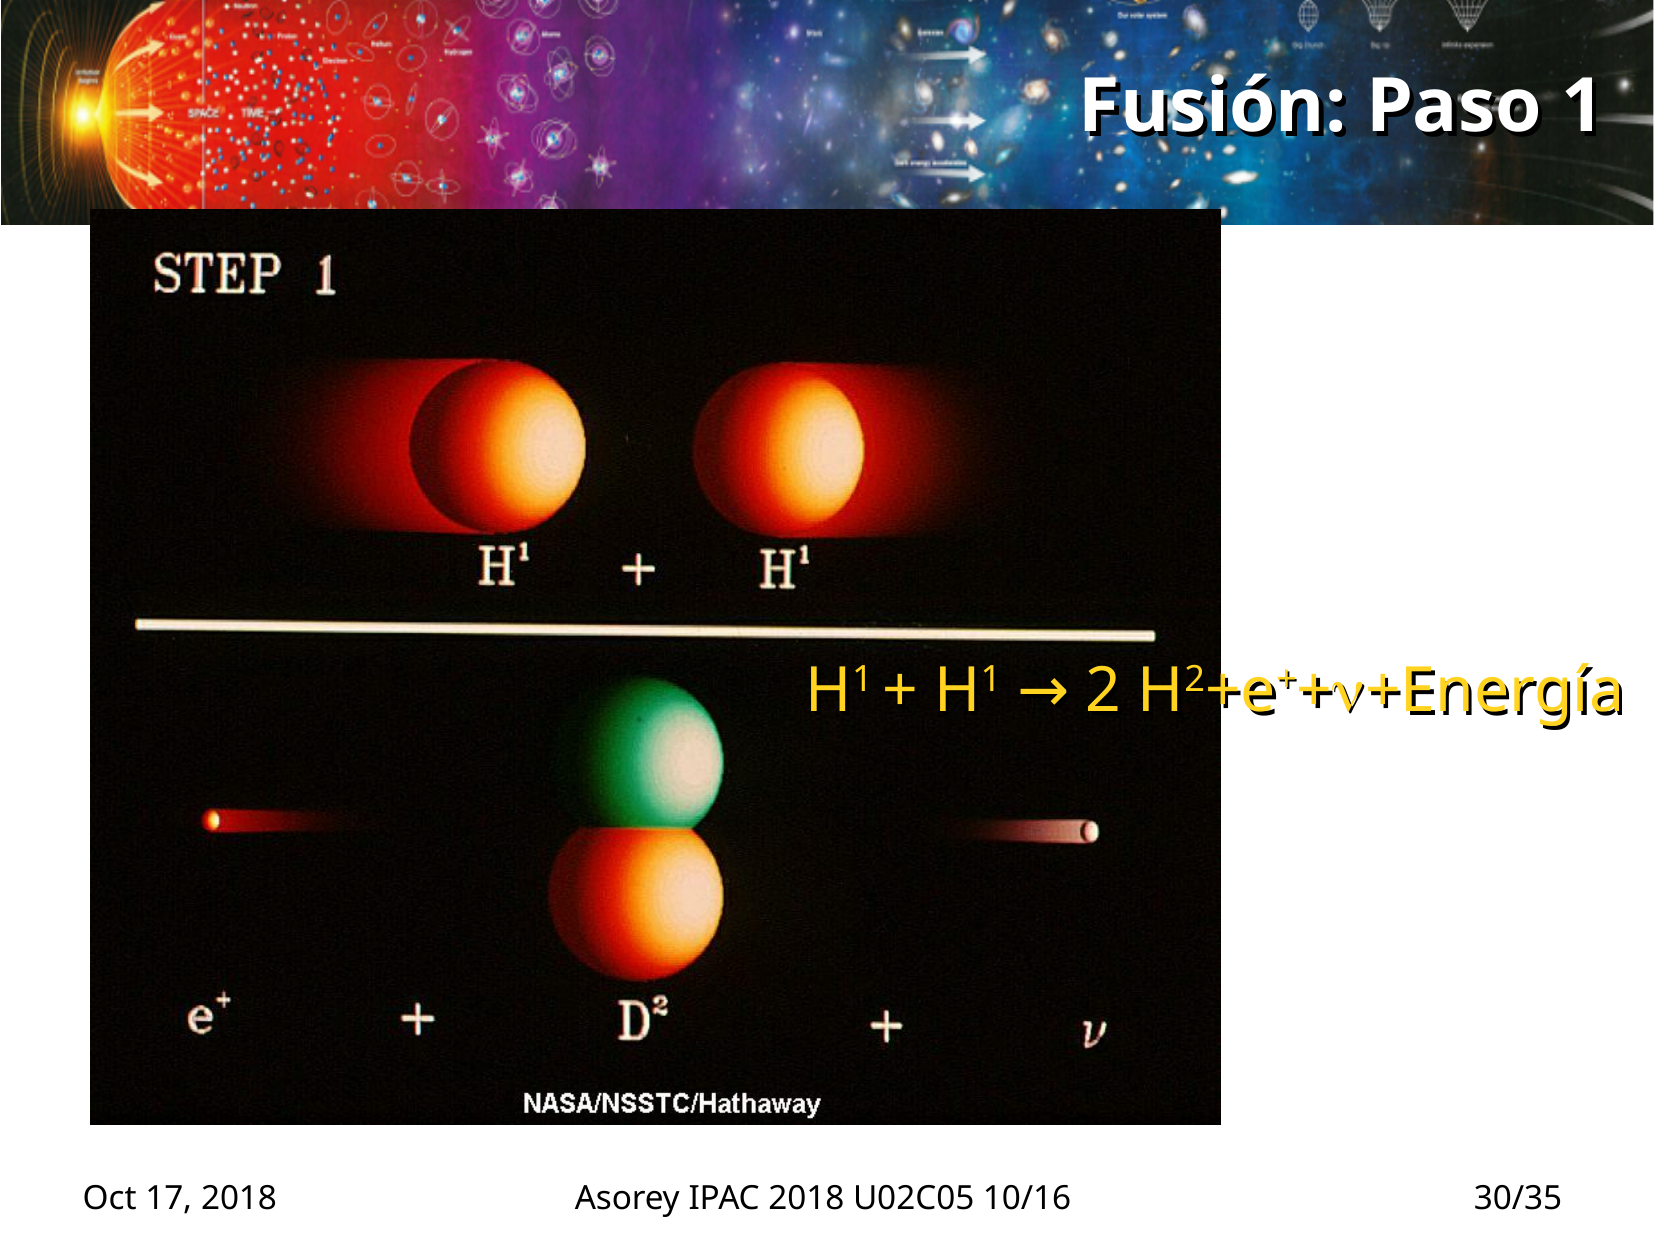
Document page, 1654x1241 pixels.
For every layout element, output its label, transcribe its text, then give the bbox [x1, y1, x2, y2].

list H1 + H1 → 2 H2+e++n+Energía [735, 645, 1651, 751]
picture [1, 0, 1654, 1126]
title Fusión: Paso 1 [45, 15, 1606, 191]
